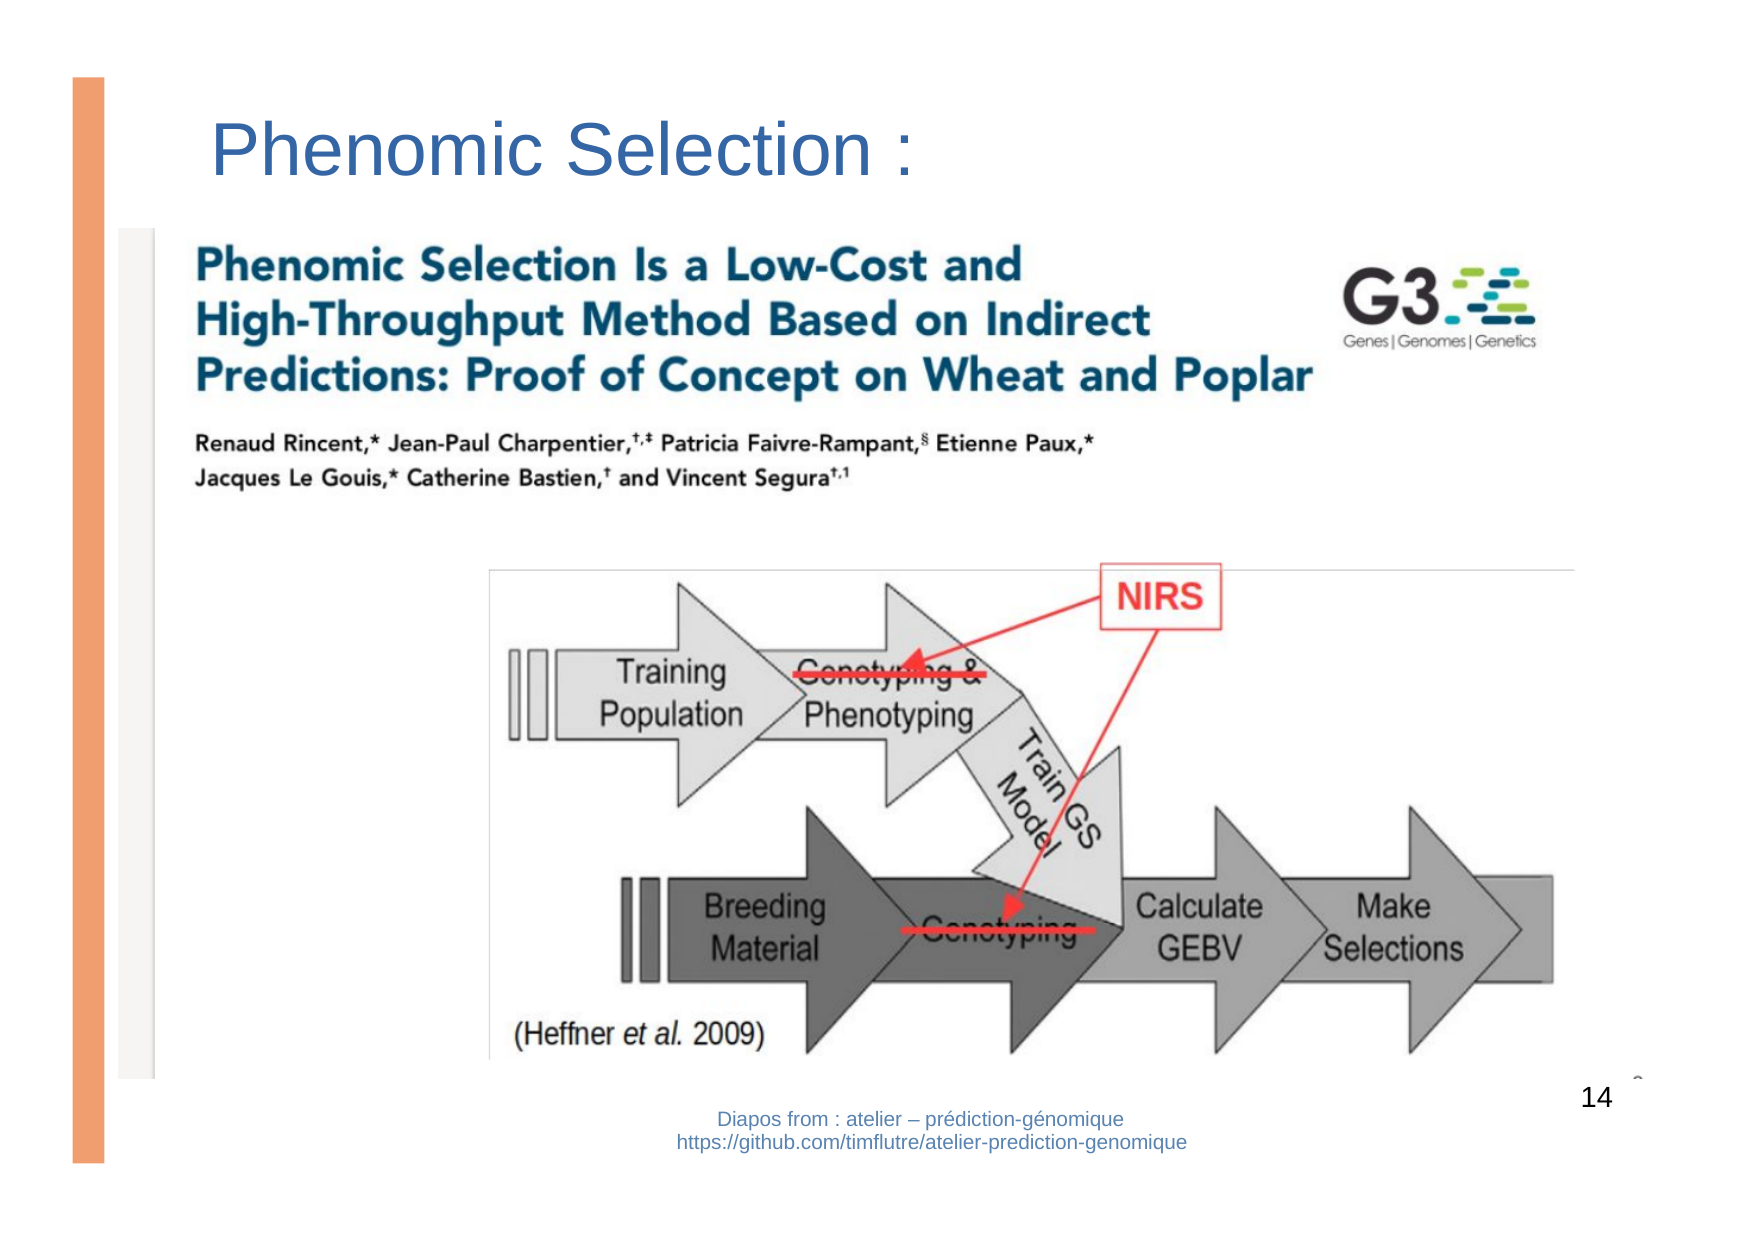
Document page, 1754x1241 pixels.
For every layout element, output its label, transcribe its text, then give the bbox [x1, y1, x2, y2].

text_box Diapos from : atelier – prédiction-génomique https://github.com/timflutre/atelier-prediction-genomique [661, 1099, 1208, 1171]
picture [118, 228, 1754, 1079]
text_box [72, 77, 105, 1164]
text_box Phenomic Selection : [196, 99, 991, 199]
